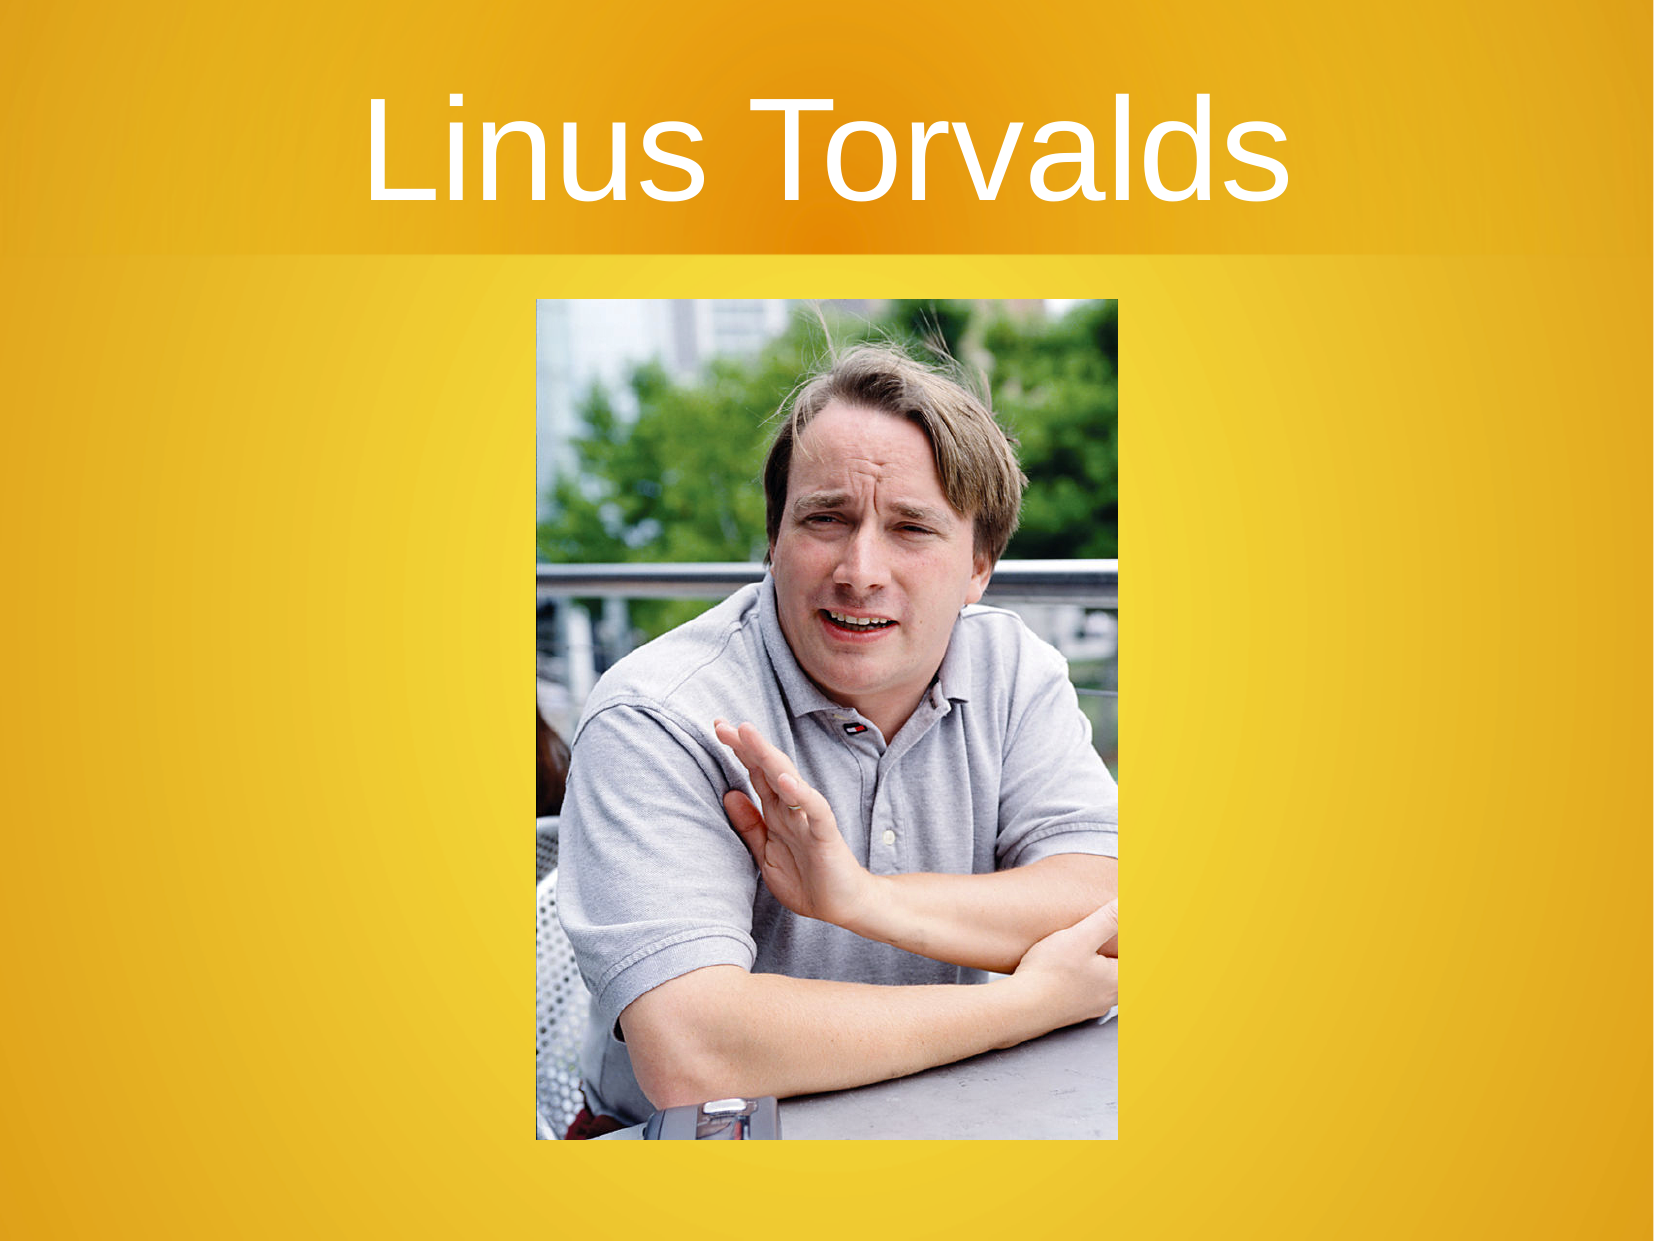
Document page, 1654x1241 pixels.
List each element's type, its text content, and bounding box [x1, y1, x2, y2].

title Linus Torvalds [82, 47, 1571, 252]
picture [0, 0, 1654, 1241]
